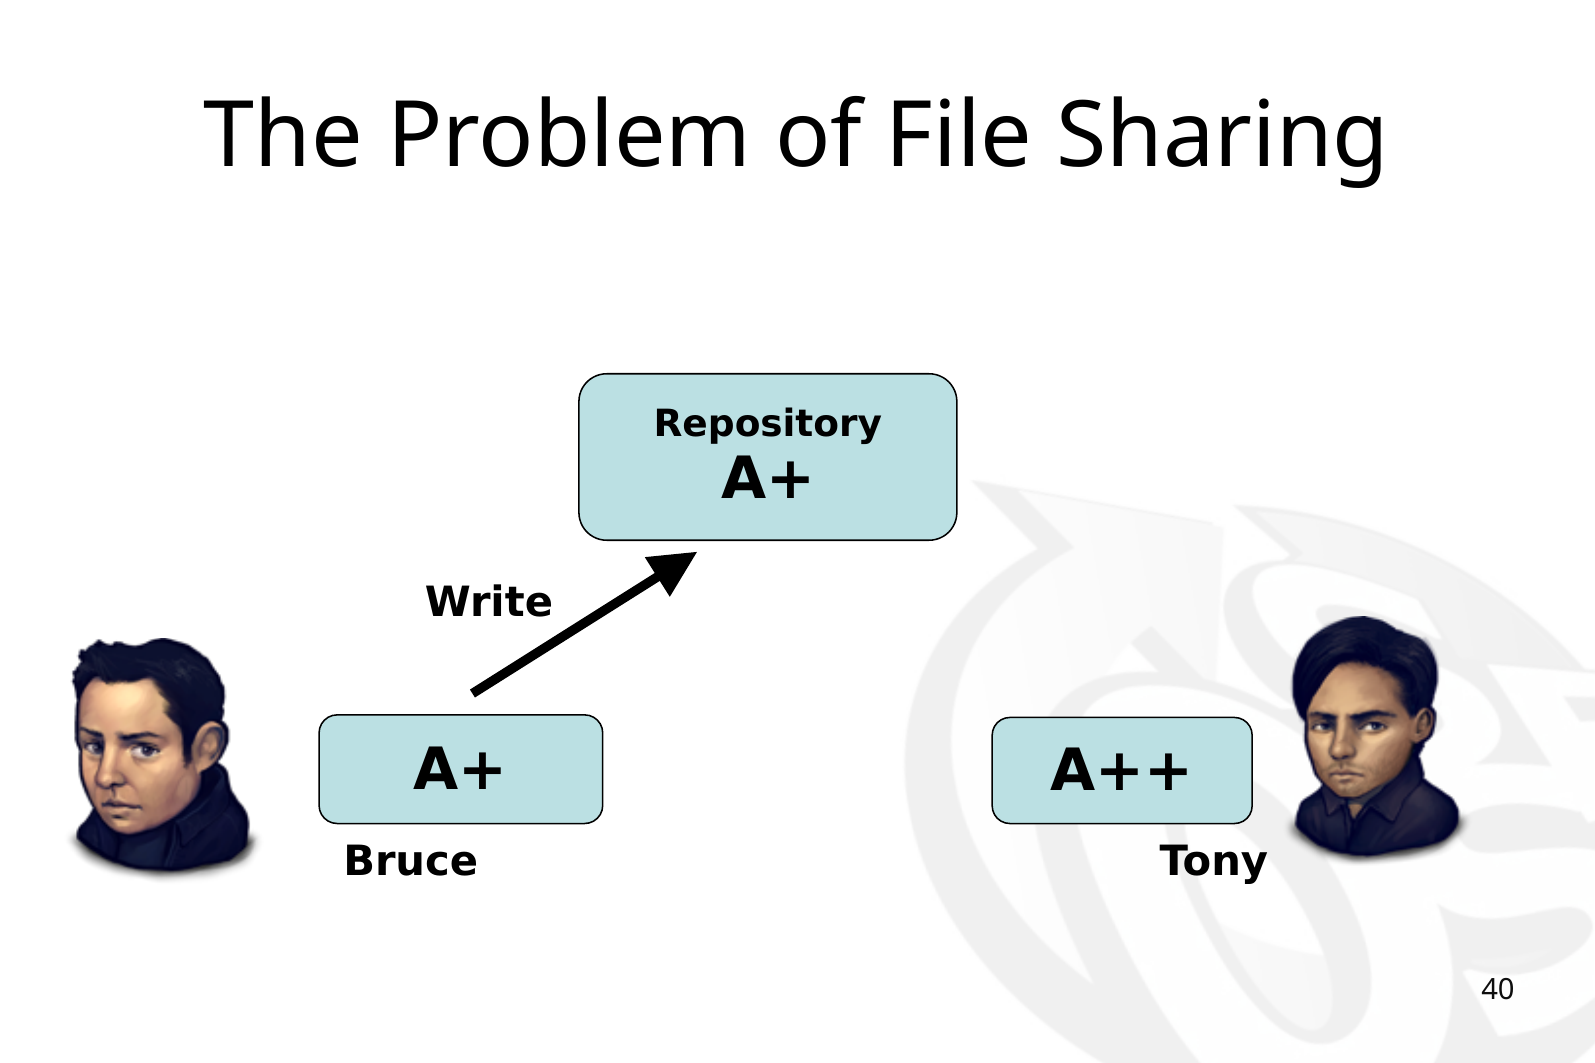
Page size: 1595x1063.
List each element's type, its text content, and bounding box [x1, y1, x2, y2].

text_box Bruce Tony [328, 829, 1284, 894]
text_box Repository A+ [578, 373, 957, 541]
title The Problem of File Sharing [79, 42, 1515, 220]
picture [40, 638, 289, 887]
text_box Write [410, 570, 569, 635]
text_box A+ [319, 714, 603, 824]
picture [1252, 616, 1504, 868]
text_box A++ [992, 717, 1252, 824]
